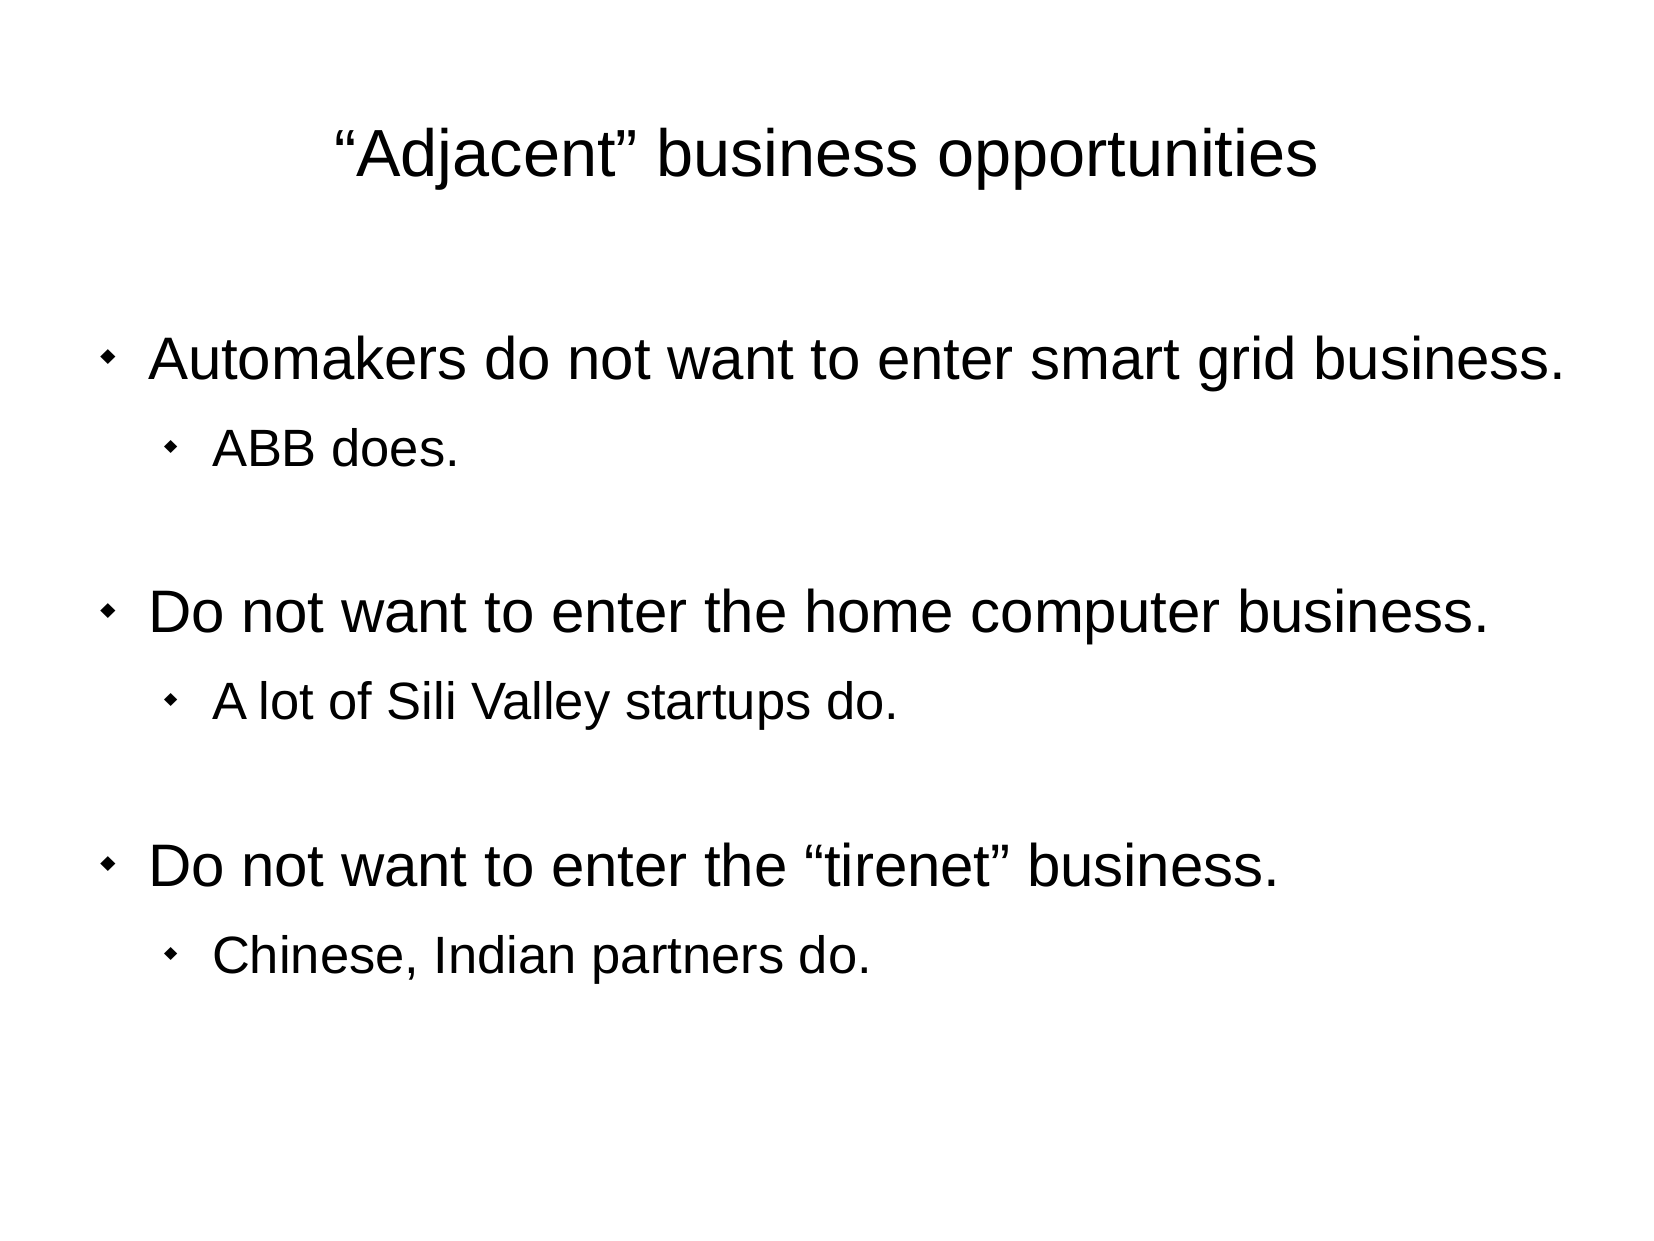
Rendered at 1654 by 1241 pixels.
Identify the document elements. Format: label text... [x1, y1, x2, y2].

list Automakers do not want to enter smart grid business. ABB does. Do not want to enter the home computer business. A lot of Sili Valley startups do. Do not want to enter the “tirenet” business. Chinese, Indian partners do. [84, 324, 1573, 1010]
title “Adjacent” business opportunities [82, 49, 1571, 257]
